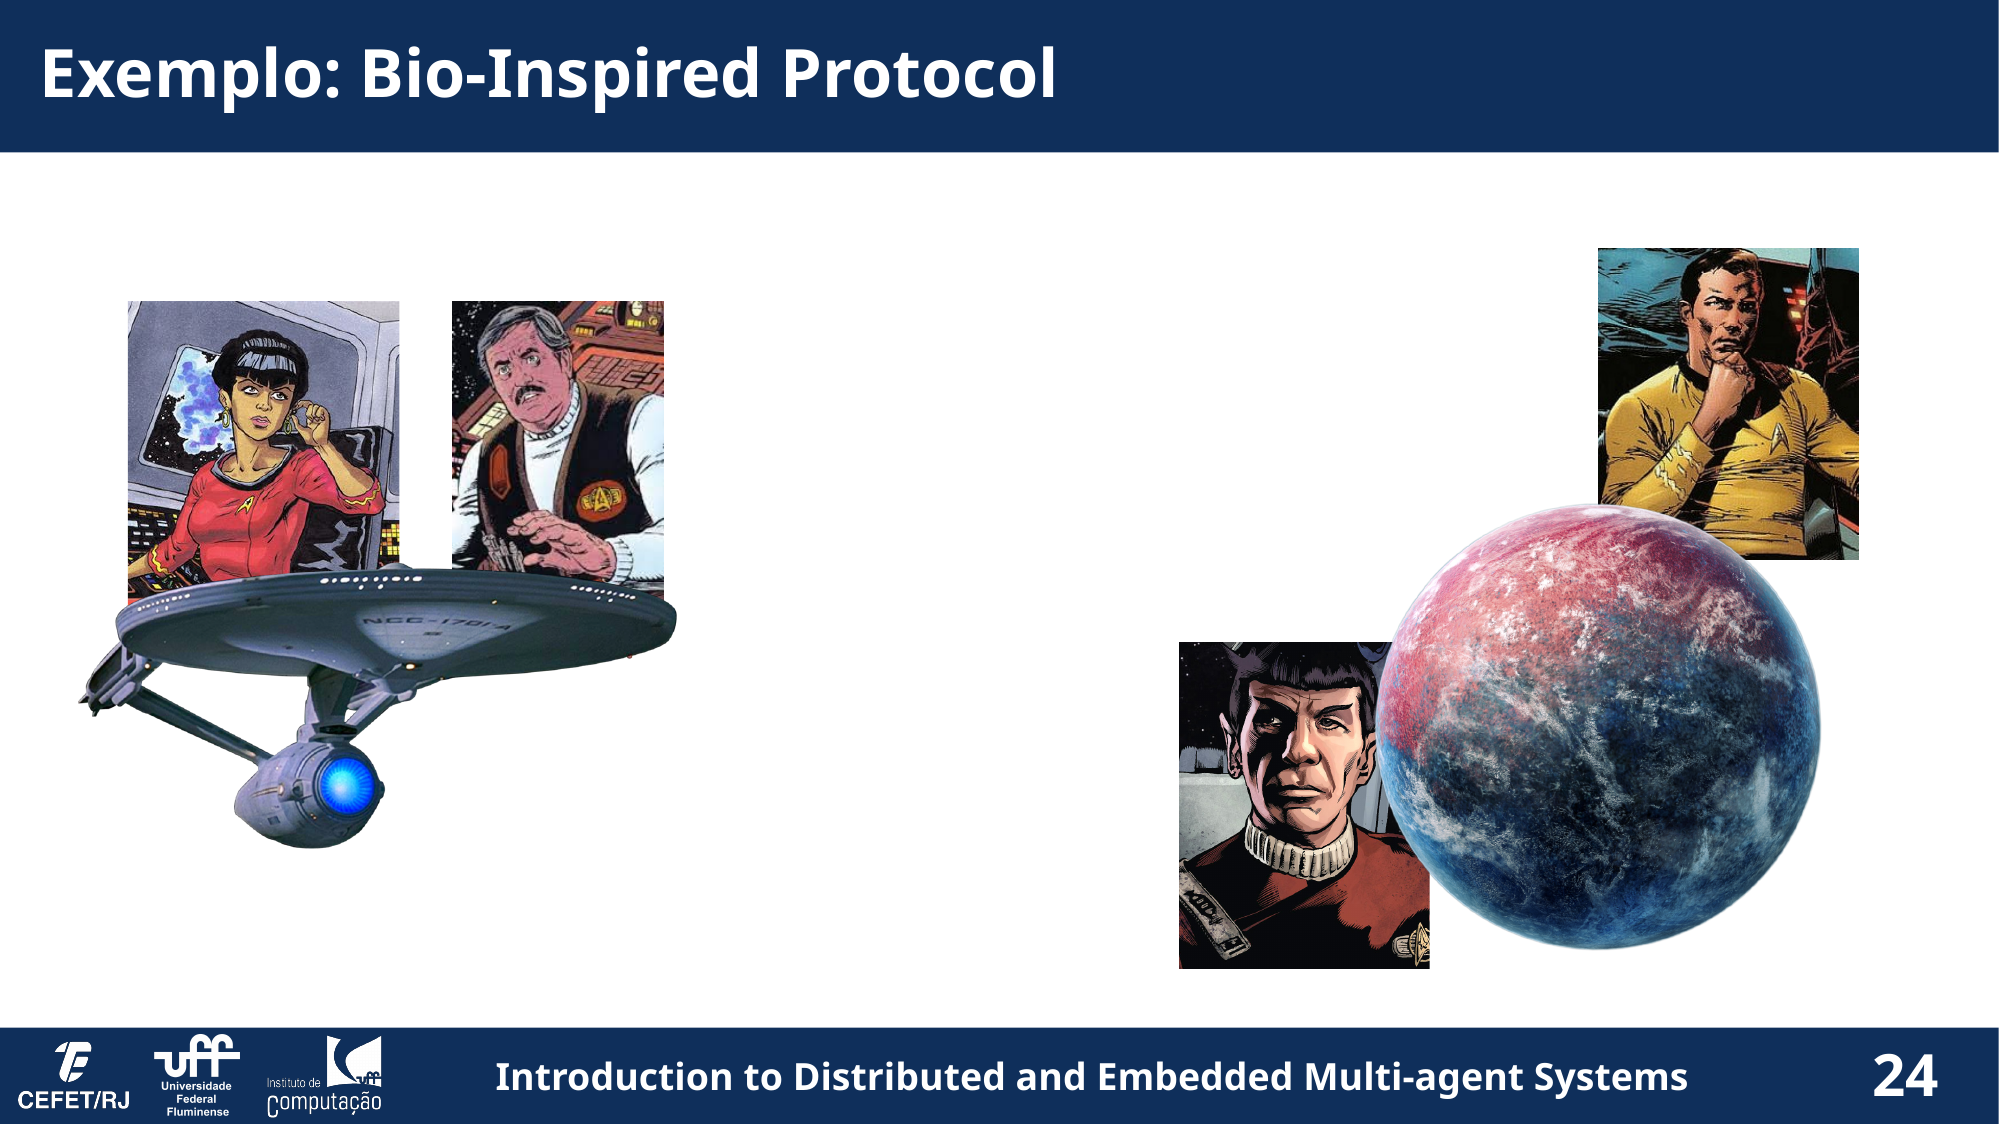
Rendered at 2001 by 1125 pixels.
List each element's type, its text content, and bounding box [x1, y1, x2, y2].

picture [77, 301, 677, 849]
picture [18, 1021, 129, 1125]
picture [153, 1033, 241, 1121]
picture [265, 1033, 383, 1118]
picture [1179, 248, 1859, 970]
text_box Exemplo: Bio-Inspired Protocol [25, 23, 1999, 119]
